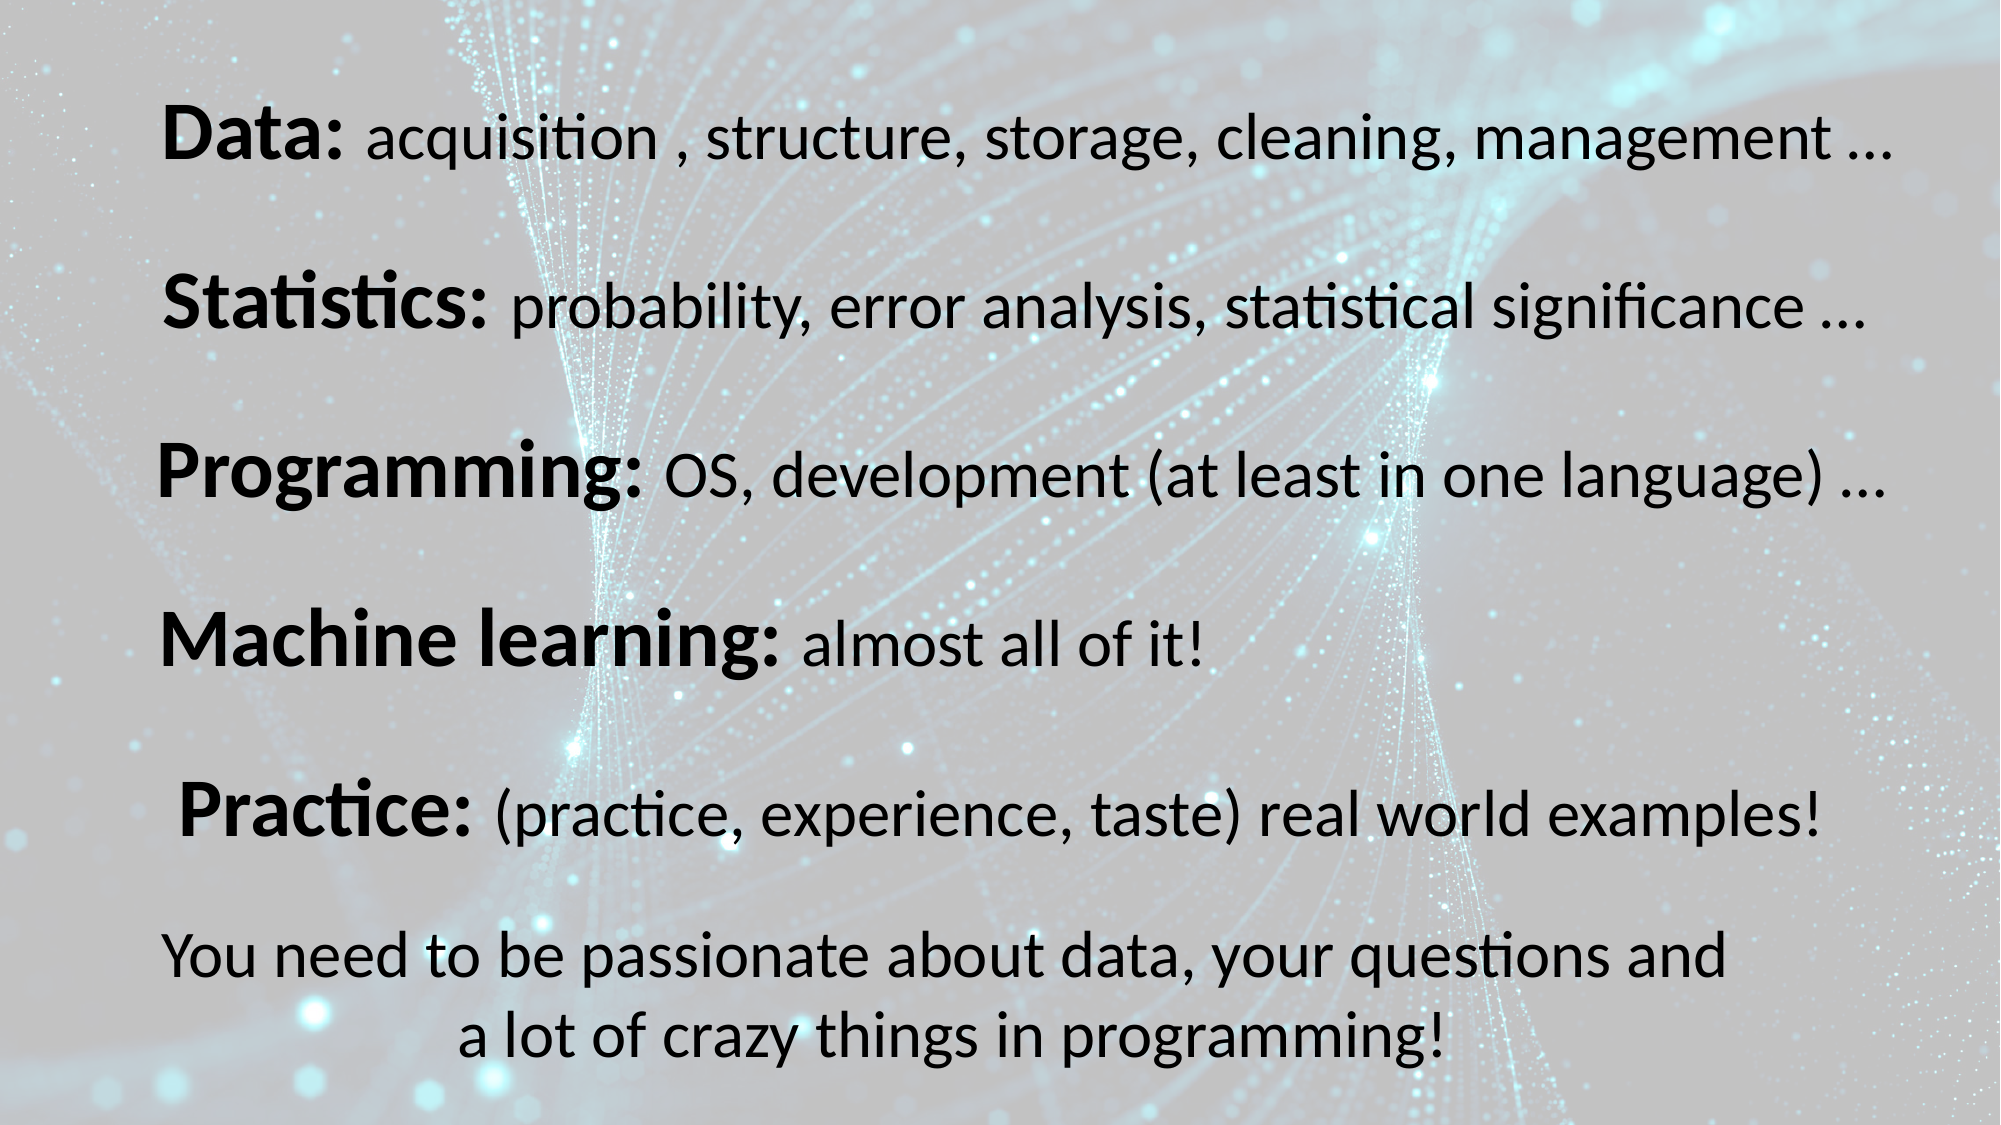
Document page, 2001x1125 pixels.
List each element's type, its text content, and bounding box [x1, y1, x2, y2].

text_box Data: acquisition , structure, storage, cleaning, management … [146, 68, 1911, 184]
text_box You need to be passionate about data, your questions and a lot of crazy things in programming! [146, 903, 1745, 1079]
text_box Machine learning: almost all of it! [143, 576, 1223, 692]
text_box Statistics: probability, error analysis, statistical significance … [148, 238, 1883, 353]
text_box Programming: OS, development (at least in one language) … [142, 407, 1918, 522]
text_box Practice: (practice, experience, taste) real world examples! [163, 745, 1856, 861]
